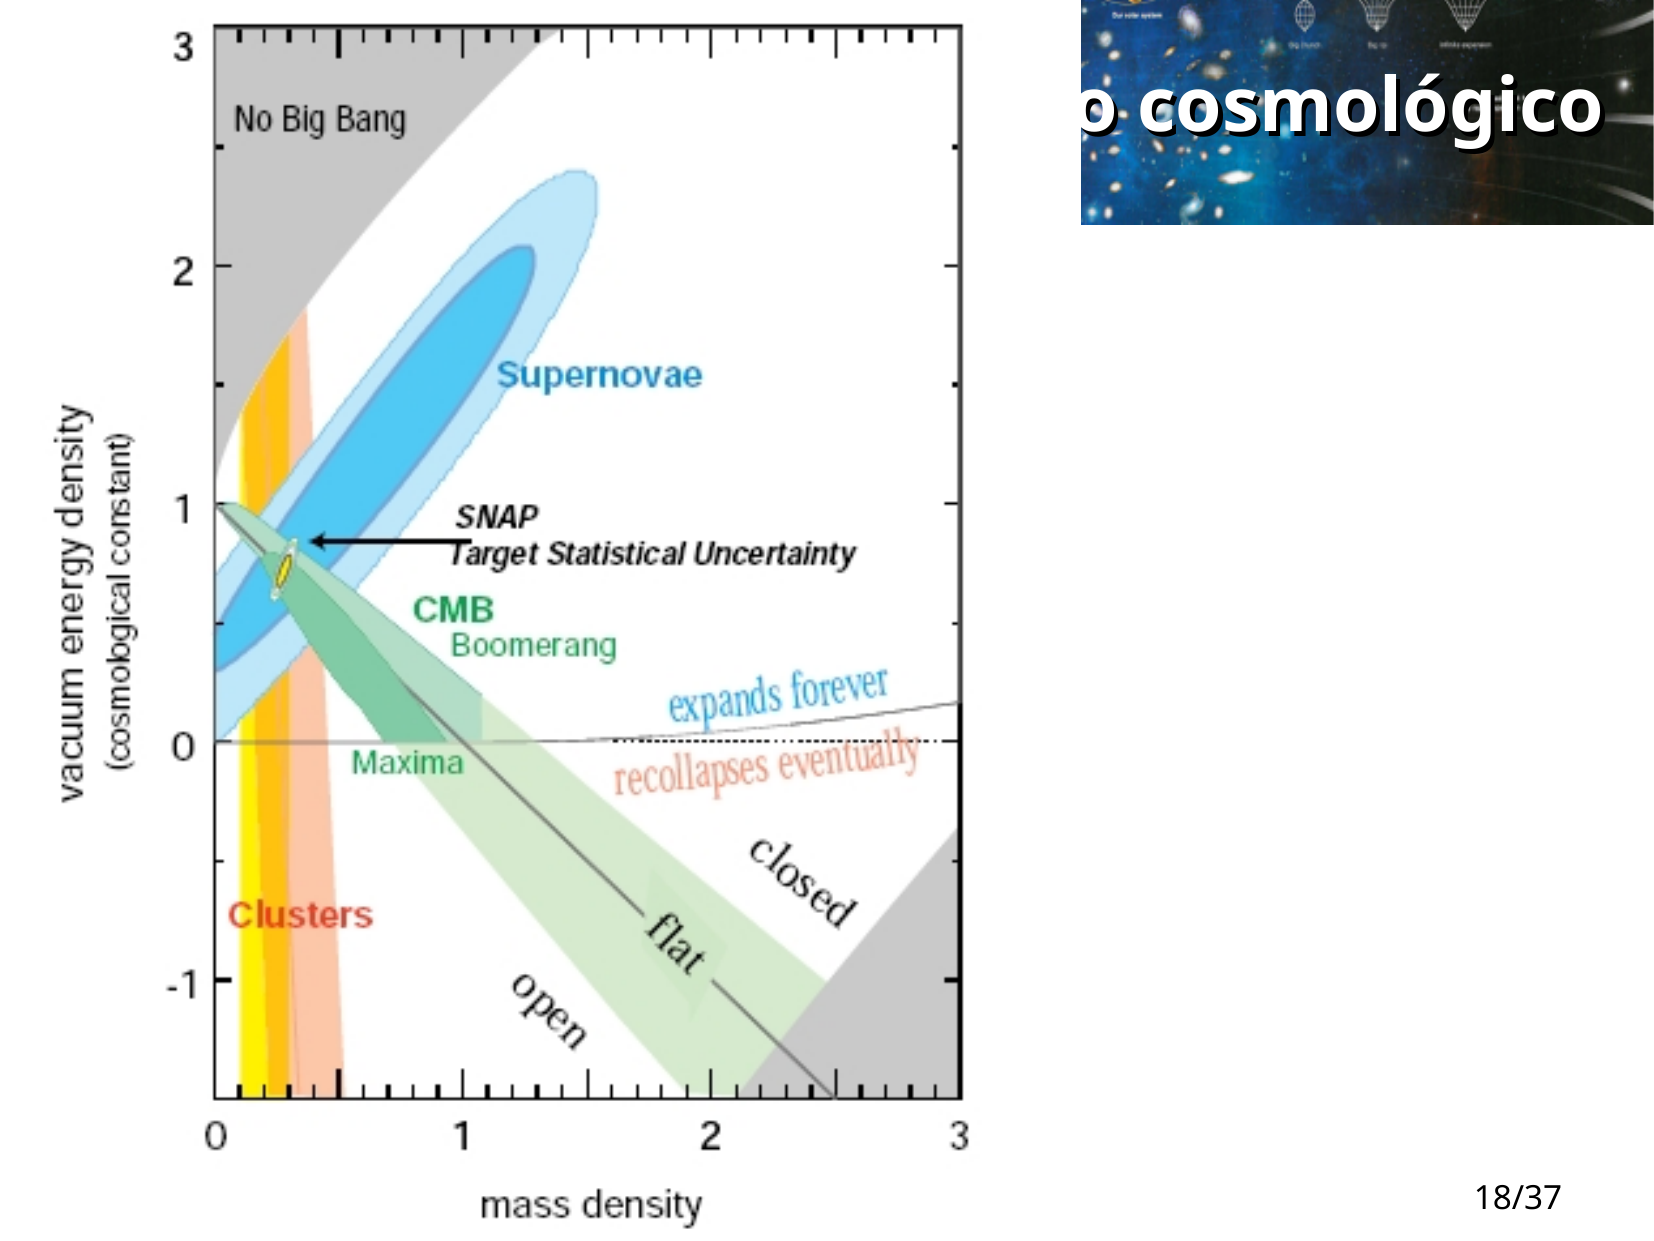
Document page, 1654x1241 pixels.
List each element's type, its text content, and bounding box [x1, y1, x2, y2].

picture [0, 0, 1654, 1241]
title Modelo cosmológico [1081, 15, 1606, 191]
